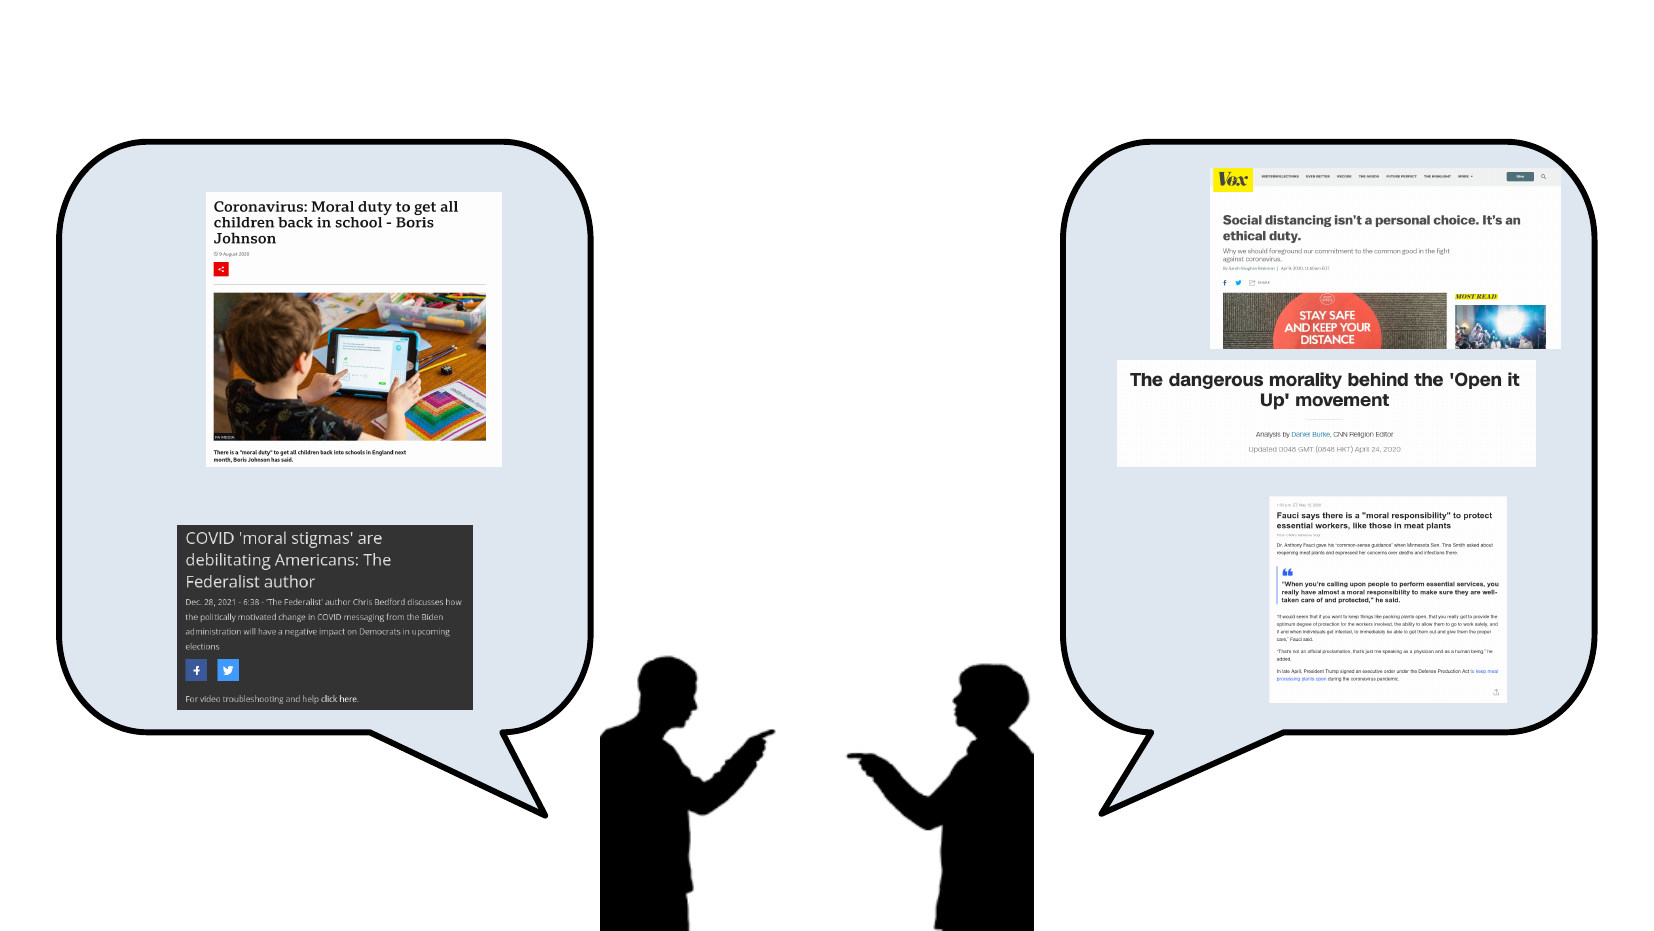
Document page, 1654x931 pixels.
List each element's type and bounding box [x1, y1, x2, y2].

picture [1269, 496, 1507, 703]
picture [600, 645, 1034, 931]
picture [206, 192, 502, 467]
picture [1117, 360, 1536, 467]
text_box [59, 141, 591, 816]
text_box [1062, 141, 1595, 814]
picture [177, 525, 473, 710]
picture [1210, 168, 1561, 349]
